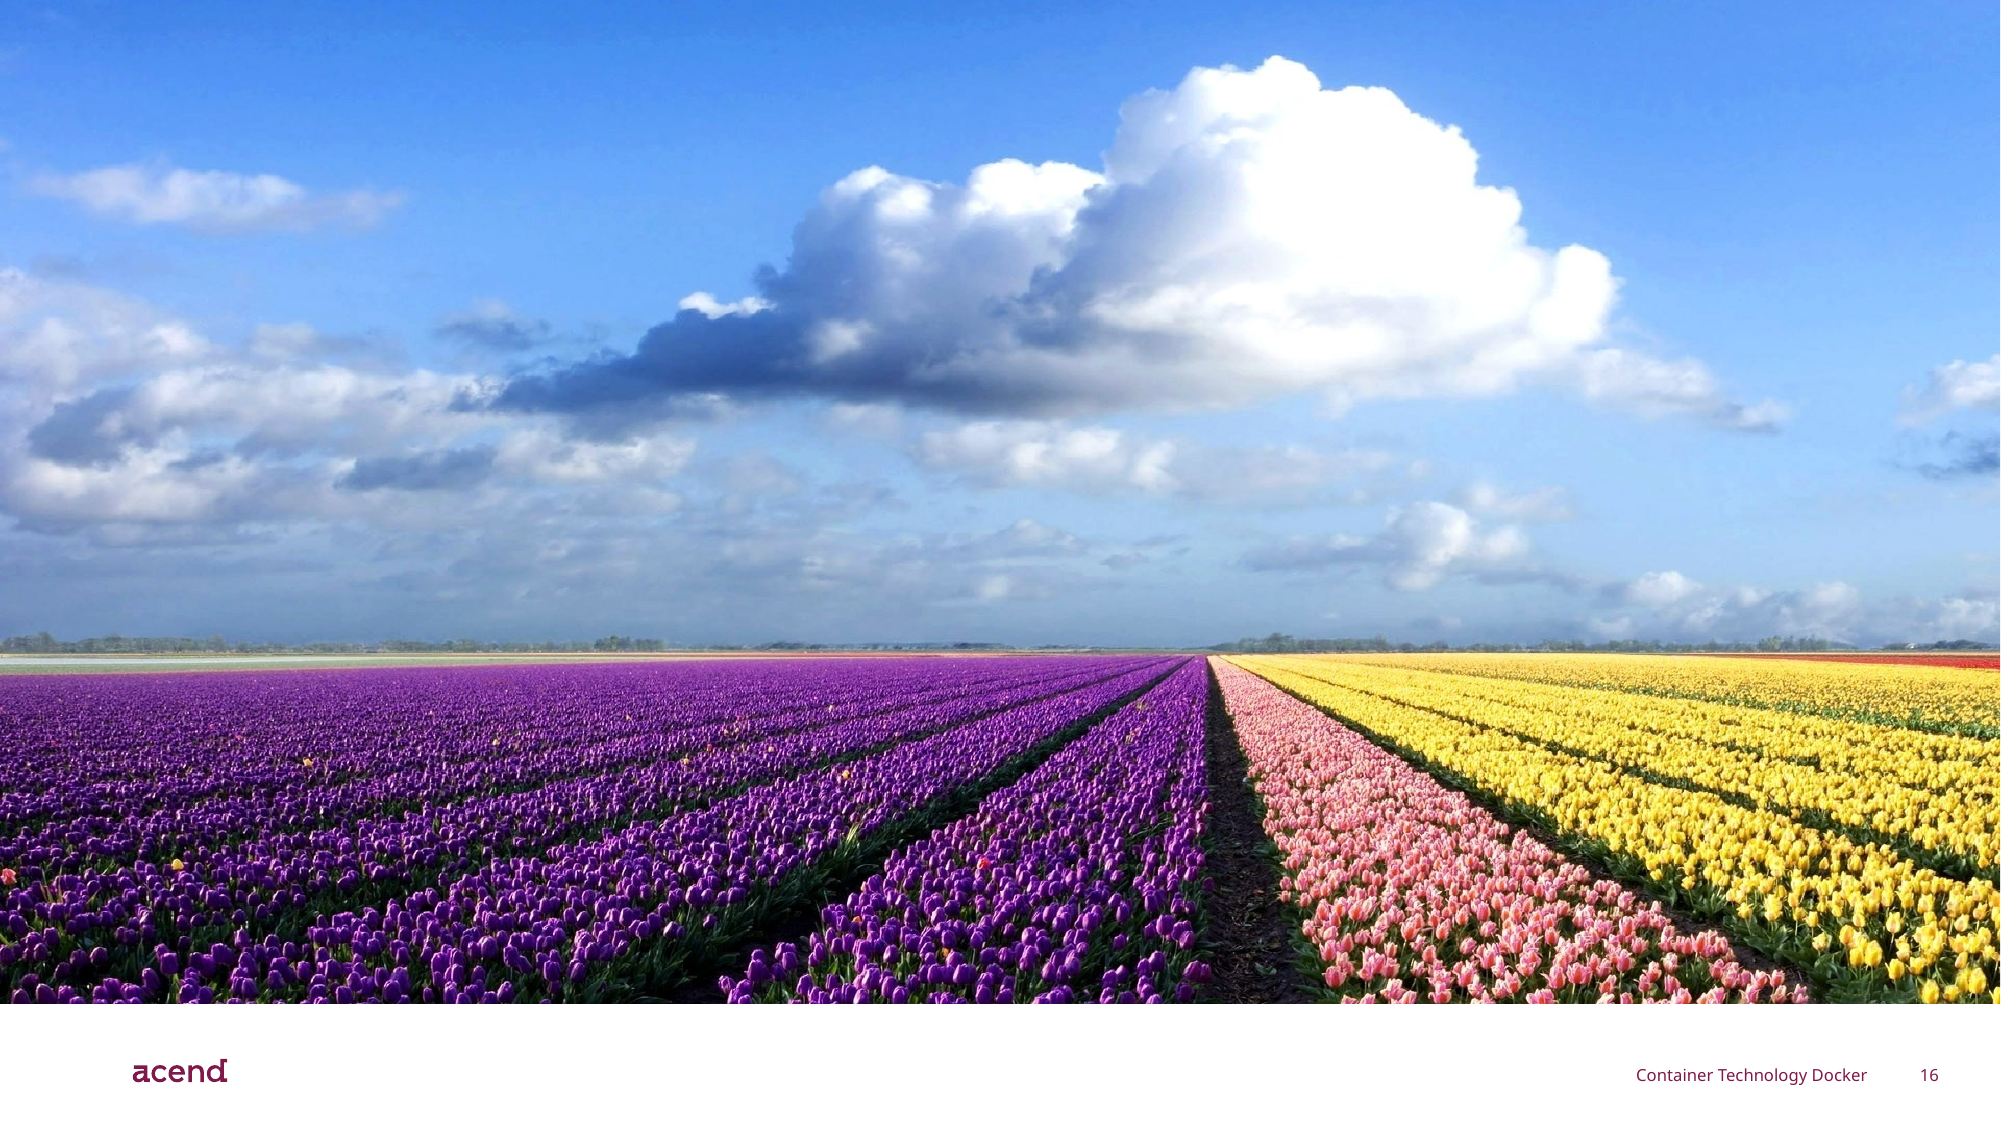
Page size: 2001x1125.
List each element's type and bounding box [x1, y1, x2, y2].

picture [0, 0, 2001, 1004]
